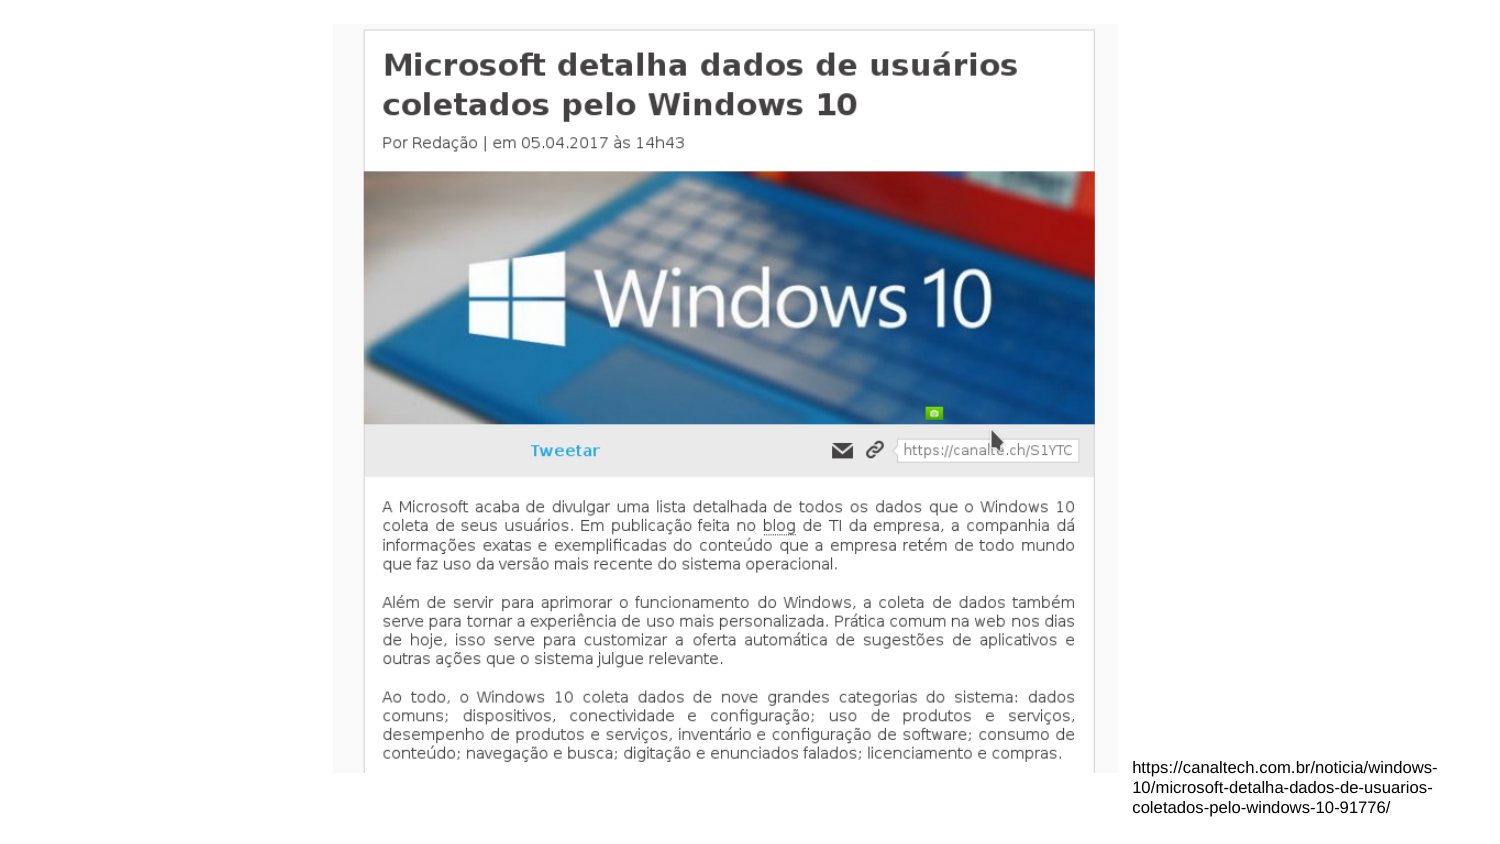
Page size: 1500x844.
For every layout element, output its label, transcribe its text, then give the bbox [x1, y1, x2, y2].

text_box https://canaltech.com.br/noticia/windows-10/microsoft-detalha-dados-de-usuarios-coletados-pelo-windows-10-91776/ [1117, 742, 1462, 825]
picture [333, 24, 1118, 773]
